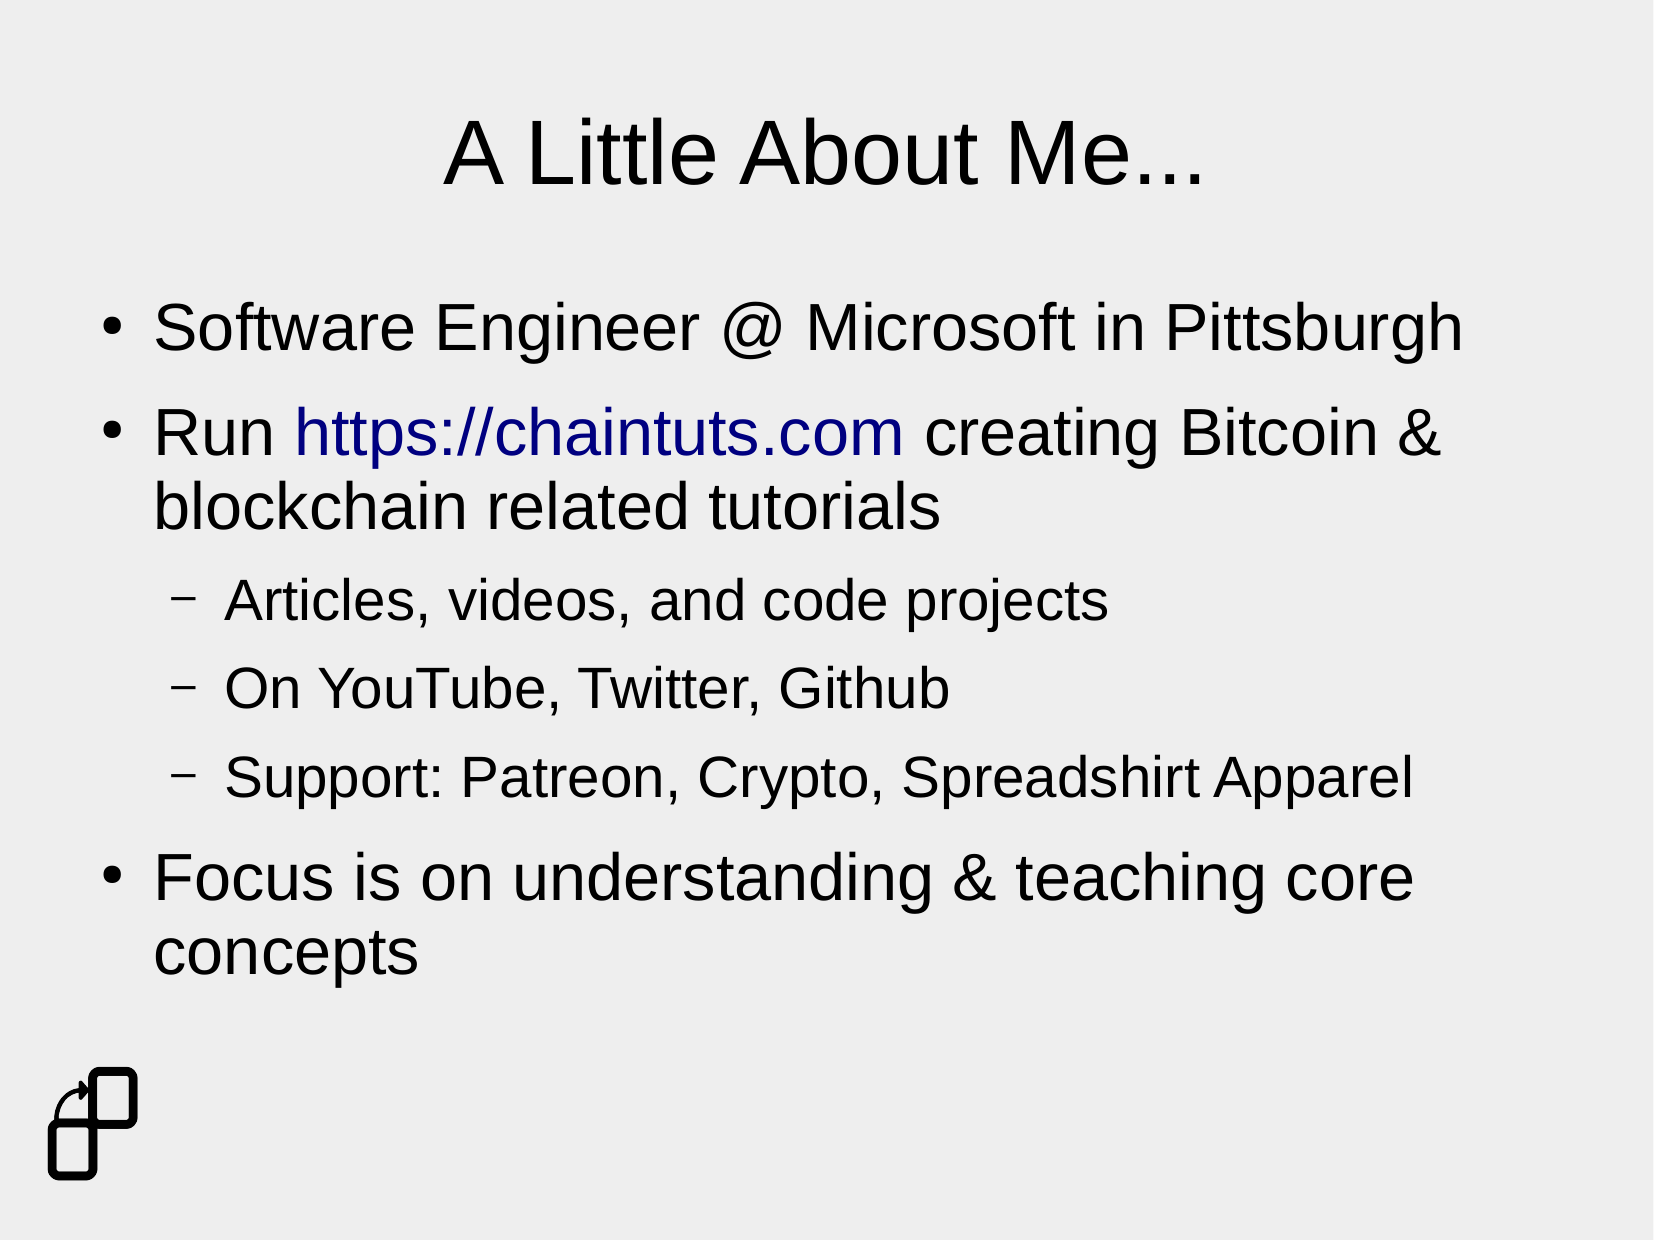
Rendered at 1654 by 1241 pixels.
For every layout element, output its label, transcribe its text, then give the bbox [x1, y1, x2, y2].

title A Little About Me... [82, 49, 1571, 257]
list Software Engineer @ Microsoft in Pittsburgh Run https://chaintuts.com creating Bitcoin & blockchain related tutorials Articles, videos, and code projects On YouTube, Twitter, Github Support: Patreon, Crypto, Spreadshirt Apparel Focus is on understanding & teaching core concepts [82, 290, 1571, 1010]
picture [30, 1062, 153, 1186]
